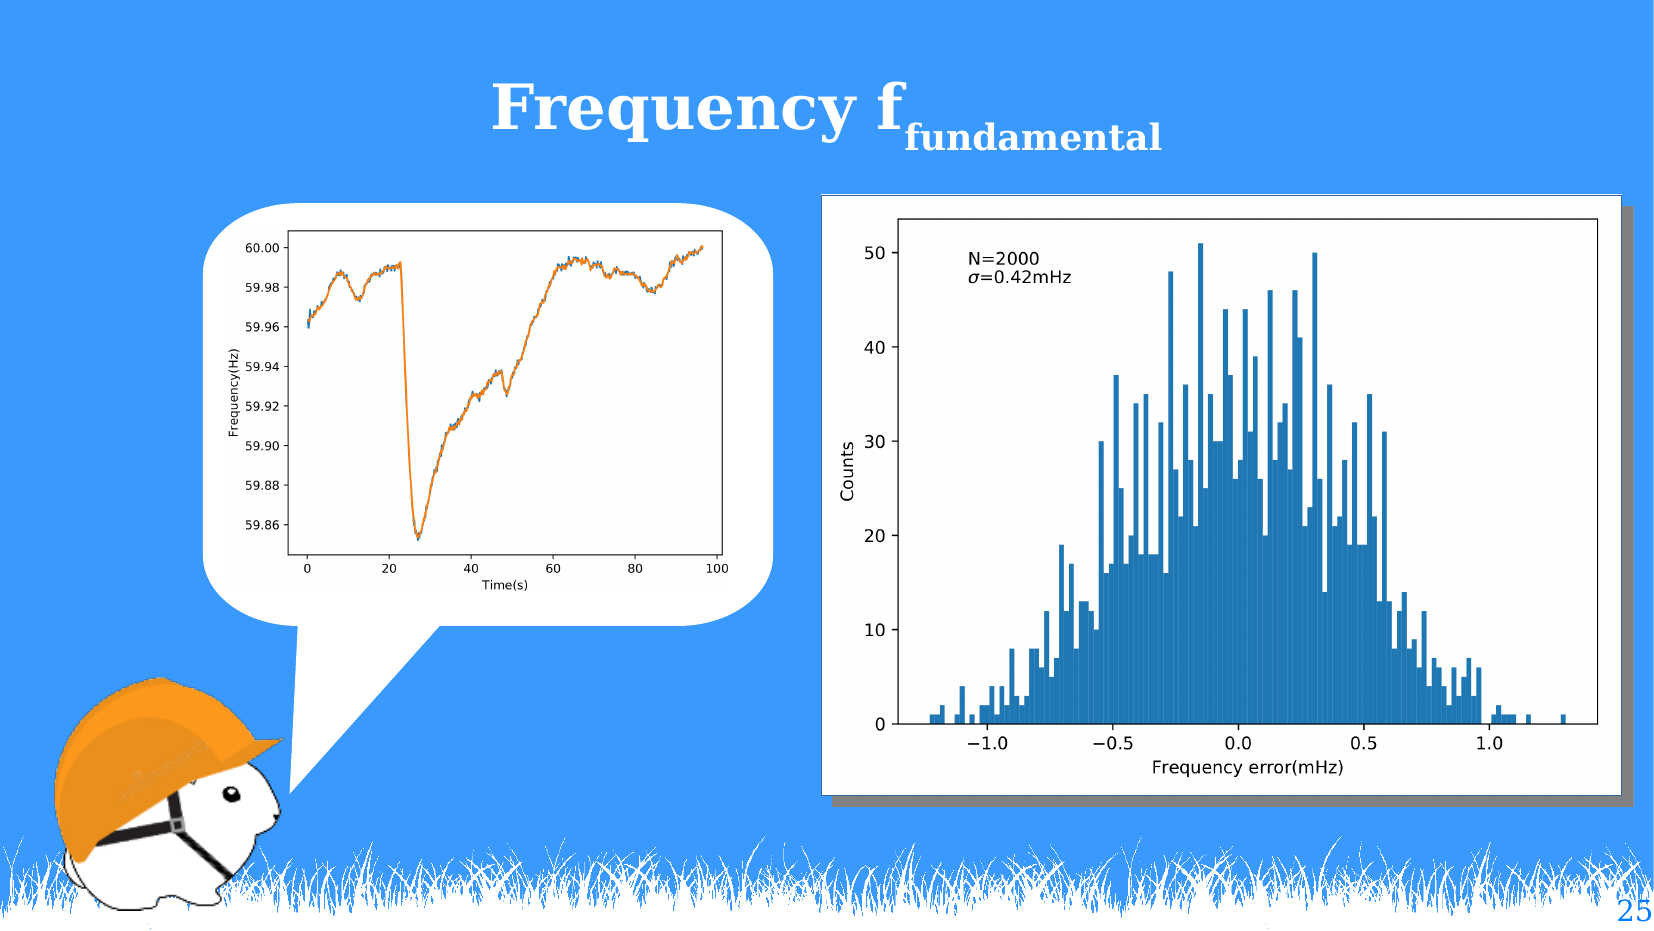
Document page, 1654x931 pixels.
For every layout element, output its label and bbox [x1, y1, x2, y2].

title [82, 37, 1571, 193]
picture [0, 0, 1654, 931]
text_box [202, 203, 774, 795]
